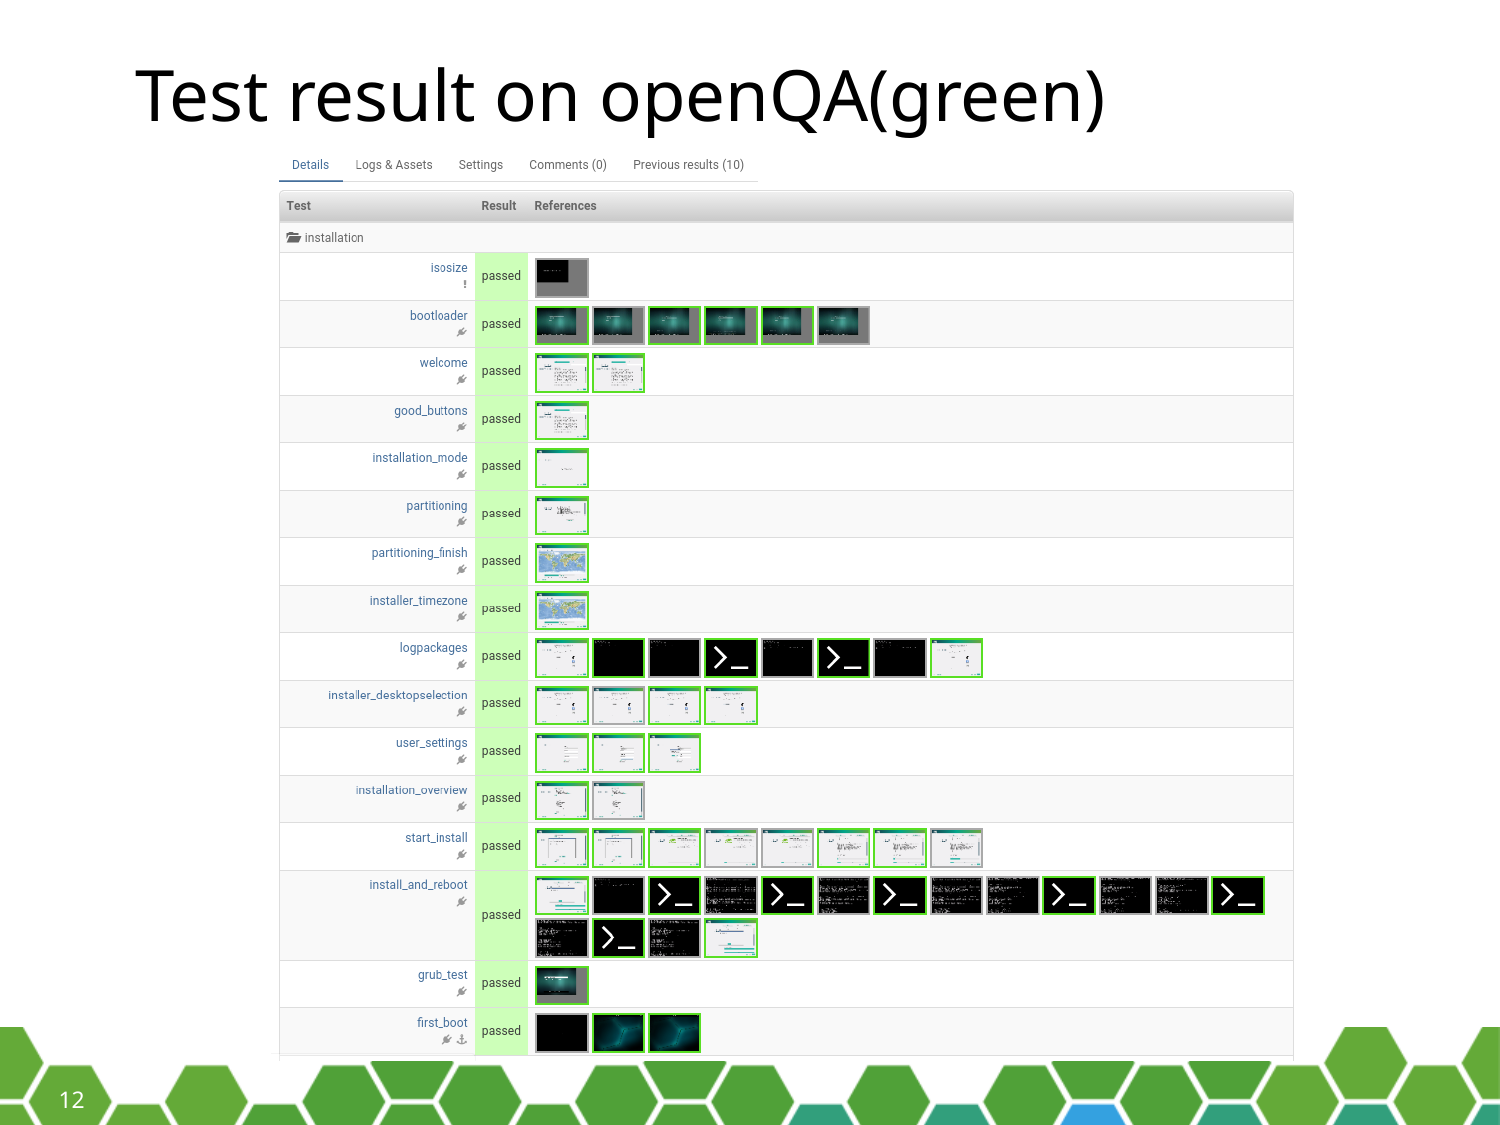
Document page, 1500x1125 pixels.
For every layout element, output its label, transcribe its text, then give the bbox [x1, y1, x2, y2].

title Test result on openQA(green) [135, 12, 1372, 175]
picture [0, 152, 1500, 1125]
